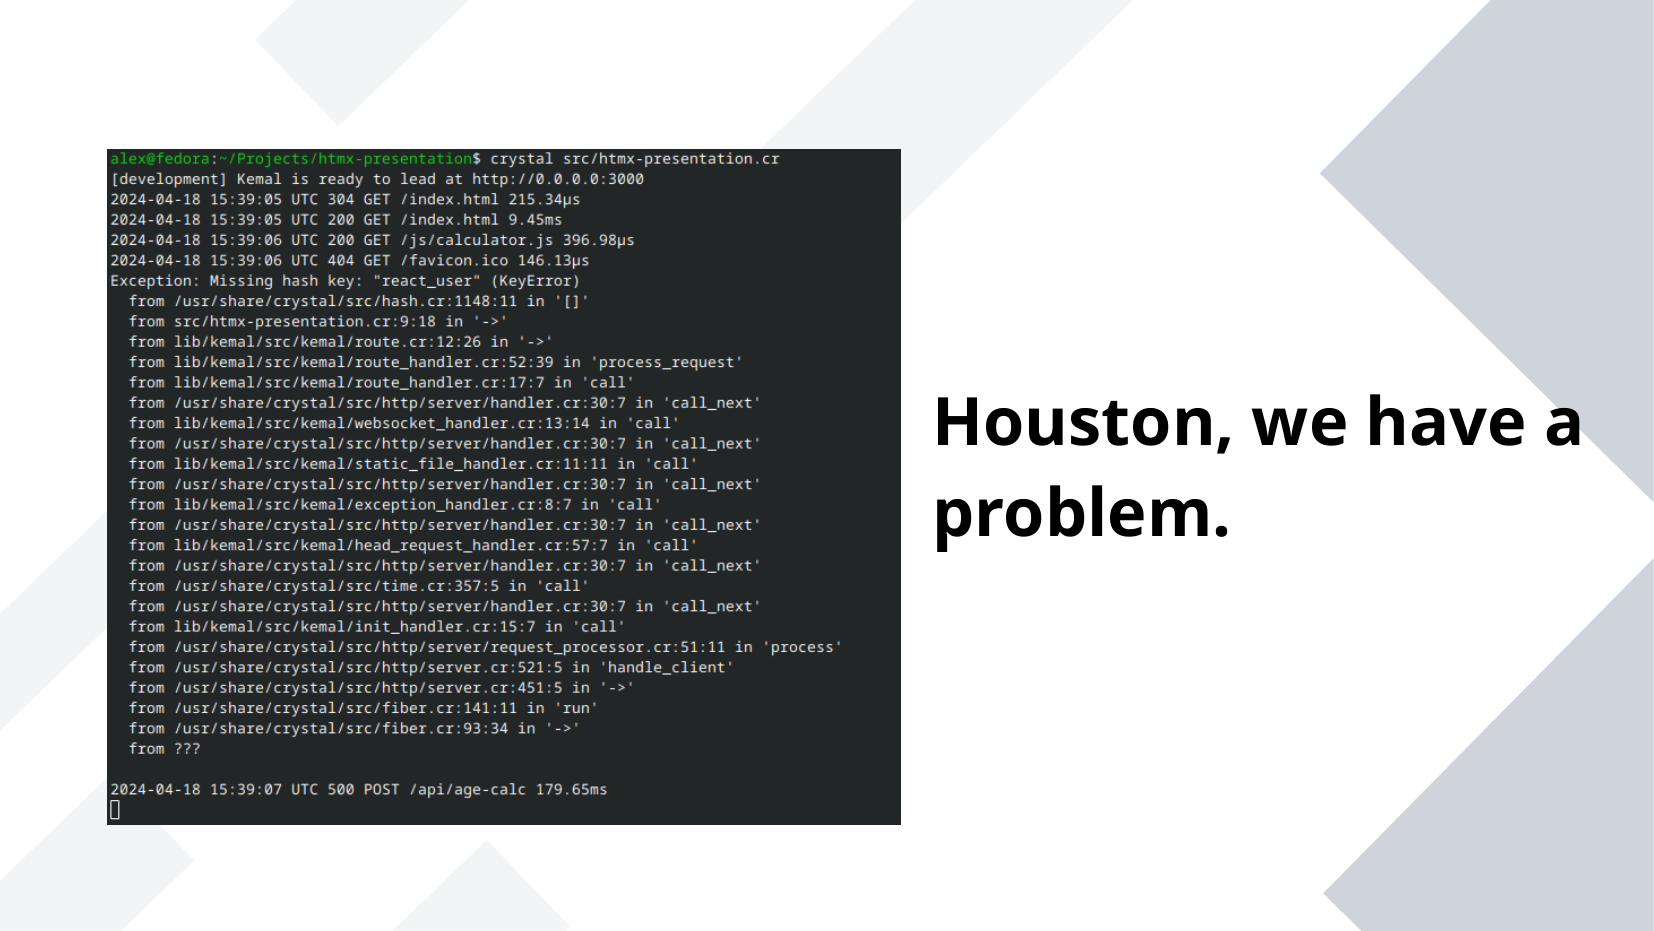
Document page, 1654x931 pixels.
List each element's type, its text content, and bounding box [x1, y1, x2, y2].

picture [107, 149, 901, 826]
title Houston, we have a problem. [932, 374, 1651, 556]
